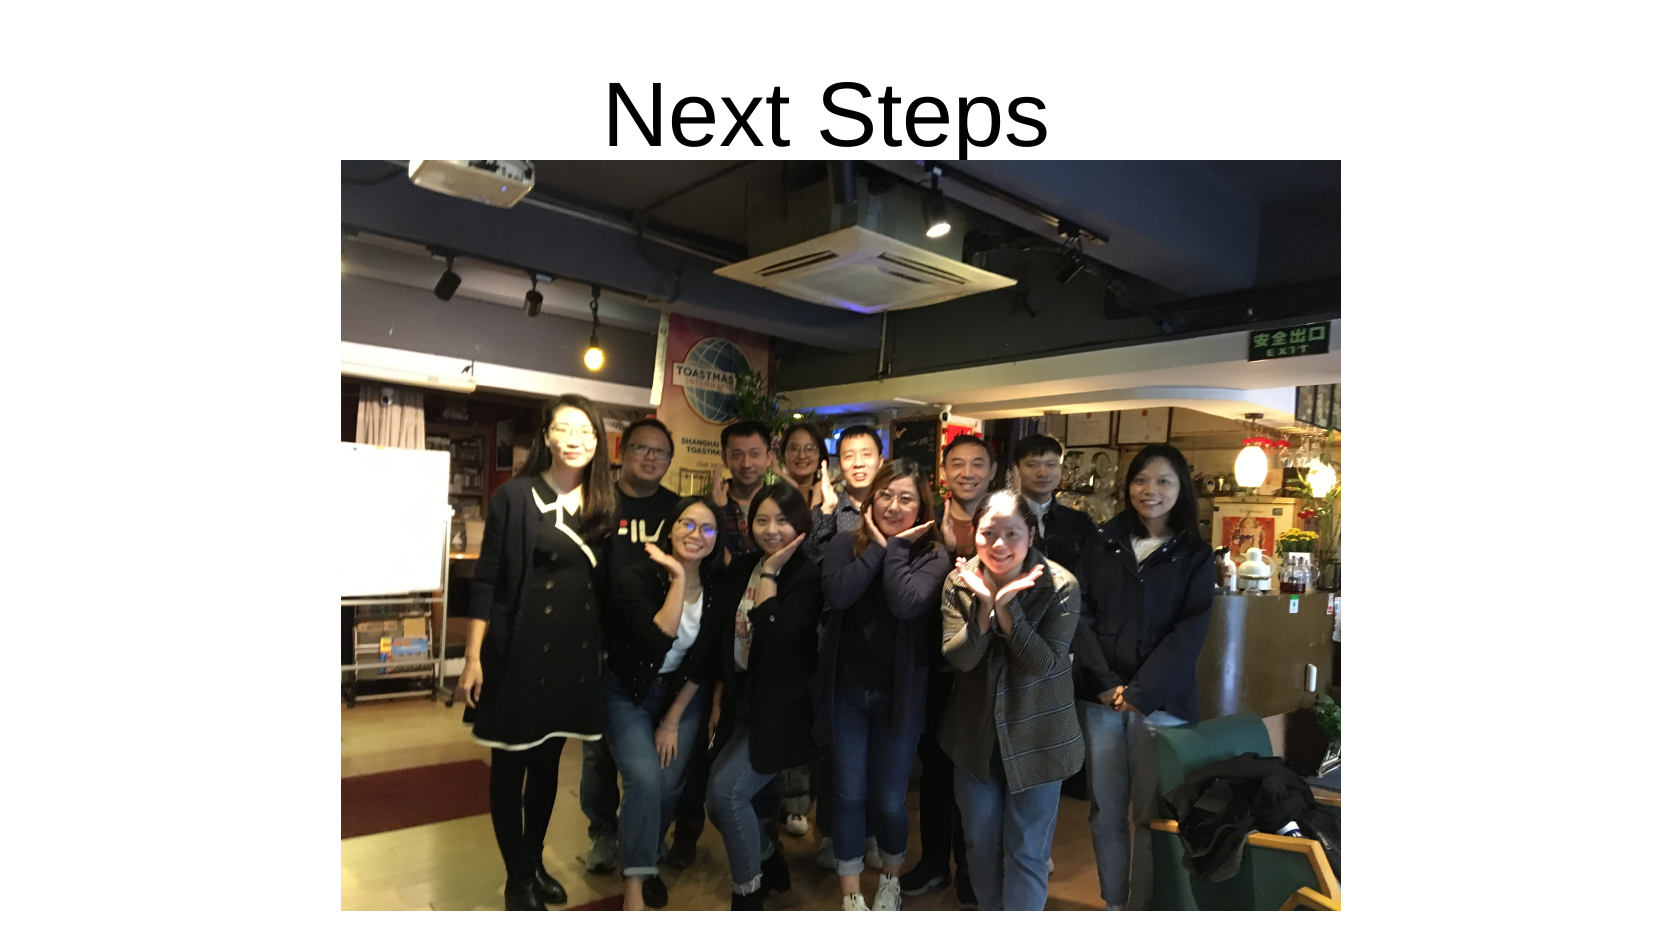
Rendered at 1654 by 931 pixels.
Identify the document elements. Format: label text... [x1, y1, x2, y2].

picture [341, 160, 1341, 911]
title Next Steps [82, 37, 1571, 193]
